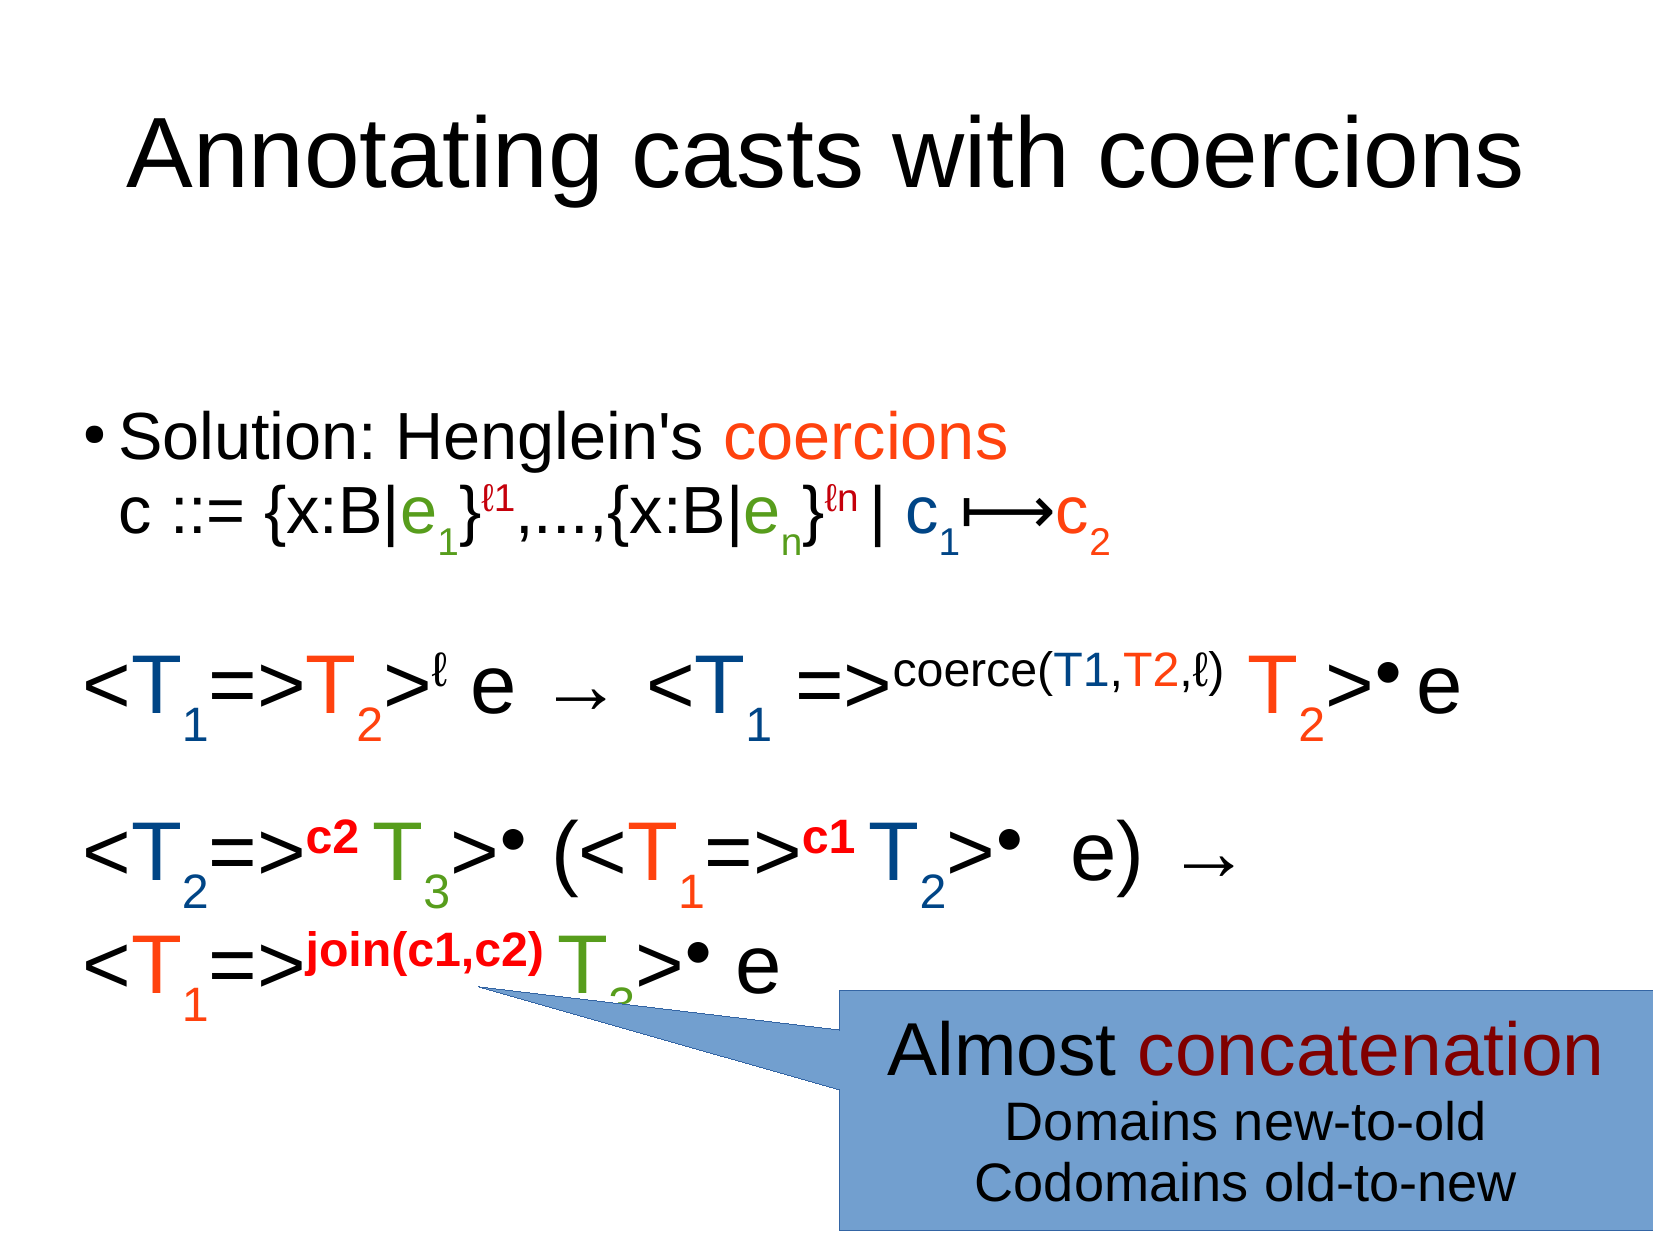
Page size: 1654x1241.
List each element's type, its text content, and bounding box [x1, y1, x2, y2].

subtitle Solution: Henglein's coercions c ::= {x:B|e1}ℓ1,...,{x:B|en}ℓn | c1⟼c2 <T1=>T2>ℓ e → <T1 =>coerce(T1,T2,ℓ) T2>● e <T2=>c2 T3>● (<T1=>c1 T2>● e) → <T1=>join(c1,c2) T3>● e [82, 368, 1571, 1062]
title Annotating casts with coercions [82, 49, 1571, 257]
text_box Almost concatenation Domains new-to-old Codomains old-to-new [478, 986, 1653, 1231]
